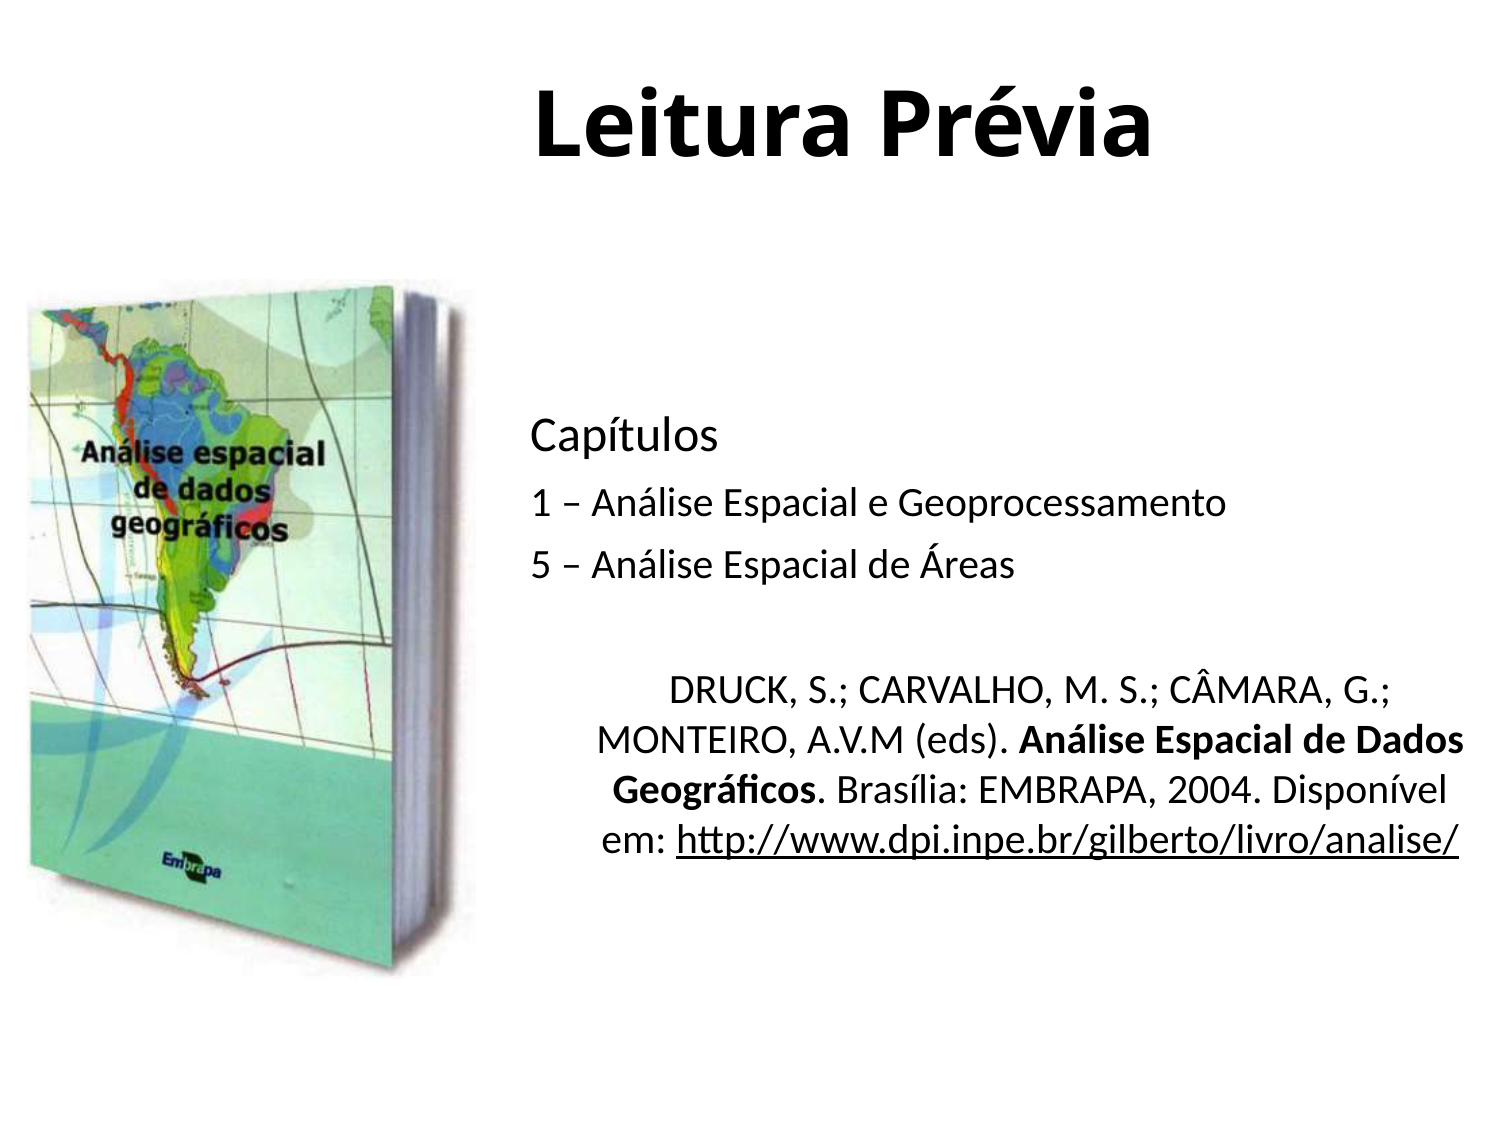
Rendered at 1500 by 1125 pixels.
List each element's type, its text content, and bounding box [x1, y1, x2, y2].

text_box Capítulos 1 – Análise Espacial e Geoprocessamento 5 – Análise Espacial de Áreas DRUCK, S.; CARVALHO, M. S.; CÂMARA, G.; MONTEIRO, A.V.M (eds). Análise Espacial de Dados Geográficos. Brasília: EMBRAPA, 2004. Disponível em: http://www.dpi.inpe.br/gilberto/livro/analise/ [515, 394, 1483, 870]
picture [26, 279, 476, 979]
title Leitura Prévia [516, 59, 1397, 183]
